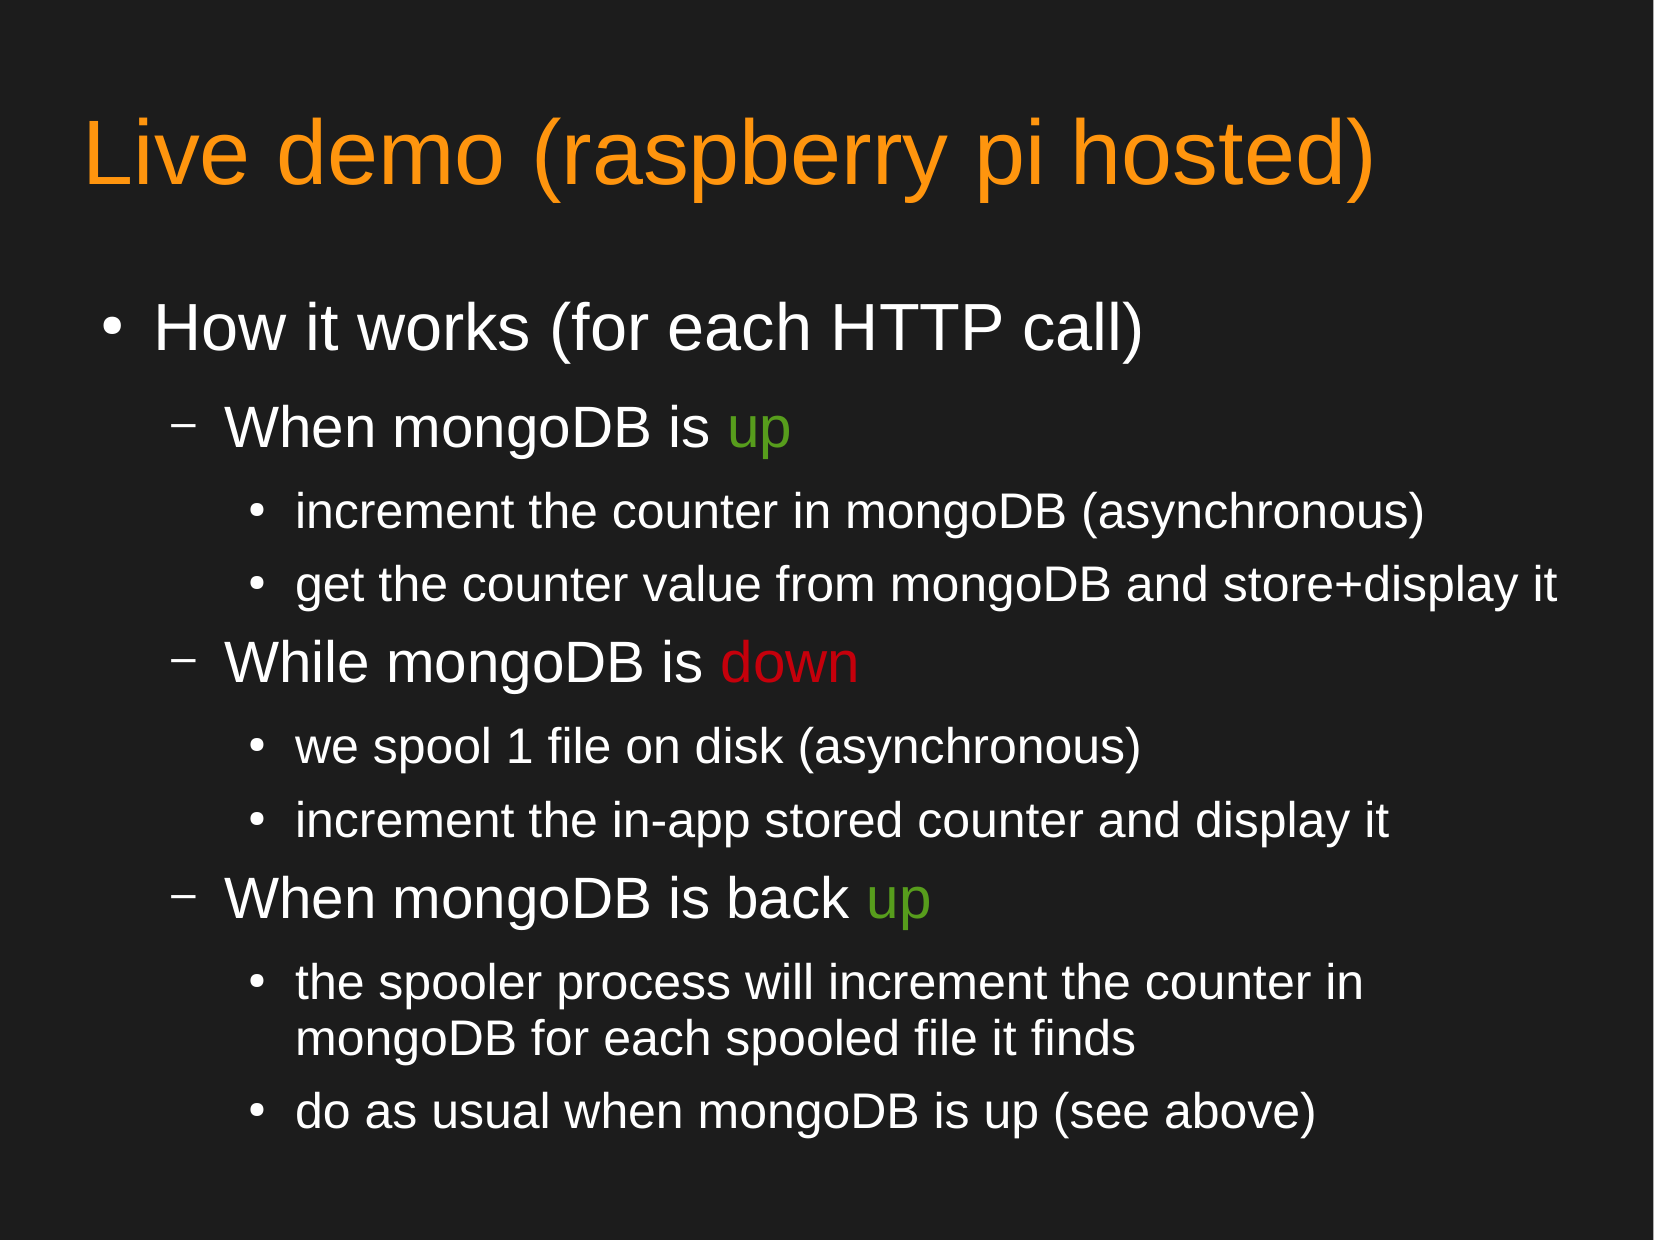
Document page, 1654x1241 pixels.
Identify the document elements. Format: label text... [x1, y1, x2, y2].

title Live demo (raspberry pi hosted) [82, 49, 1571, 257]
list How it works (for each HTTP call) When mongoDB is up increment the counter in mongoDB (asynchronous) get the counter value from mongoDB and store+display it While mongoDB is down we spool 1 file on disk (asynchronous) increment the in-app stored counter and display it When mongoDB is back up the spooler process will increment the counter in mongoDB for each spooled file it finds do as usual when mongoDB is up (see above) [82, 290, 1571, 1222]
